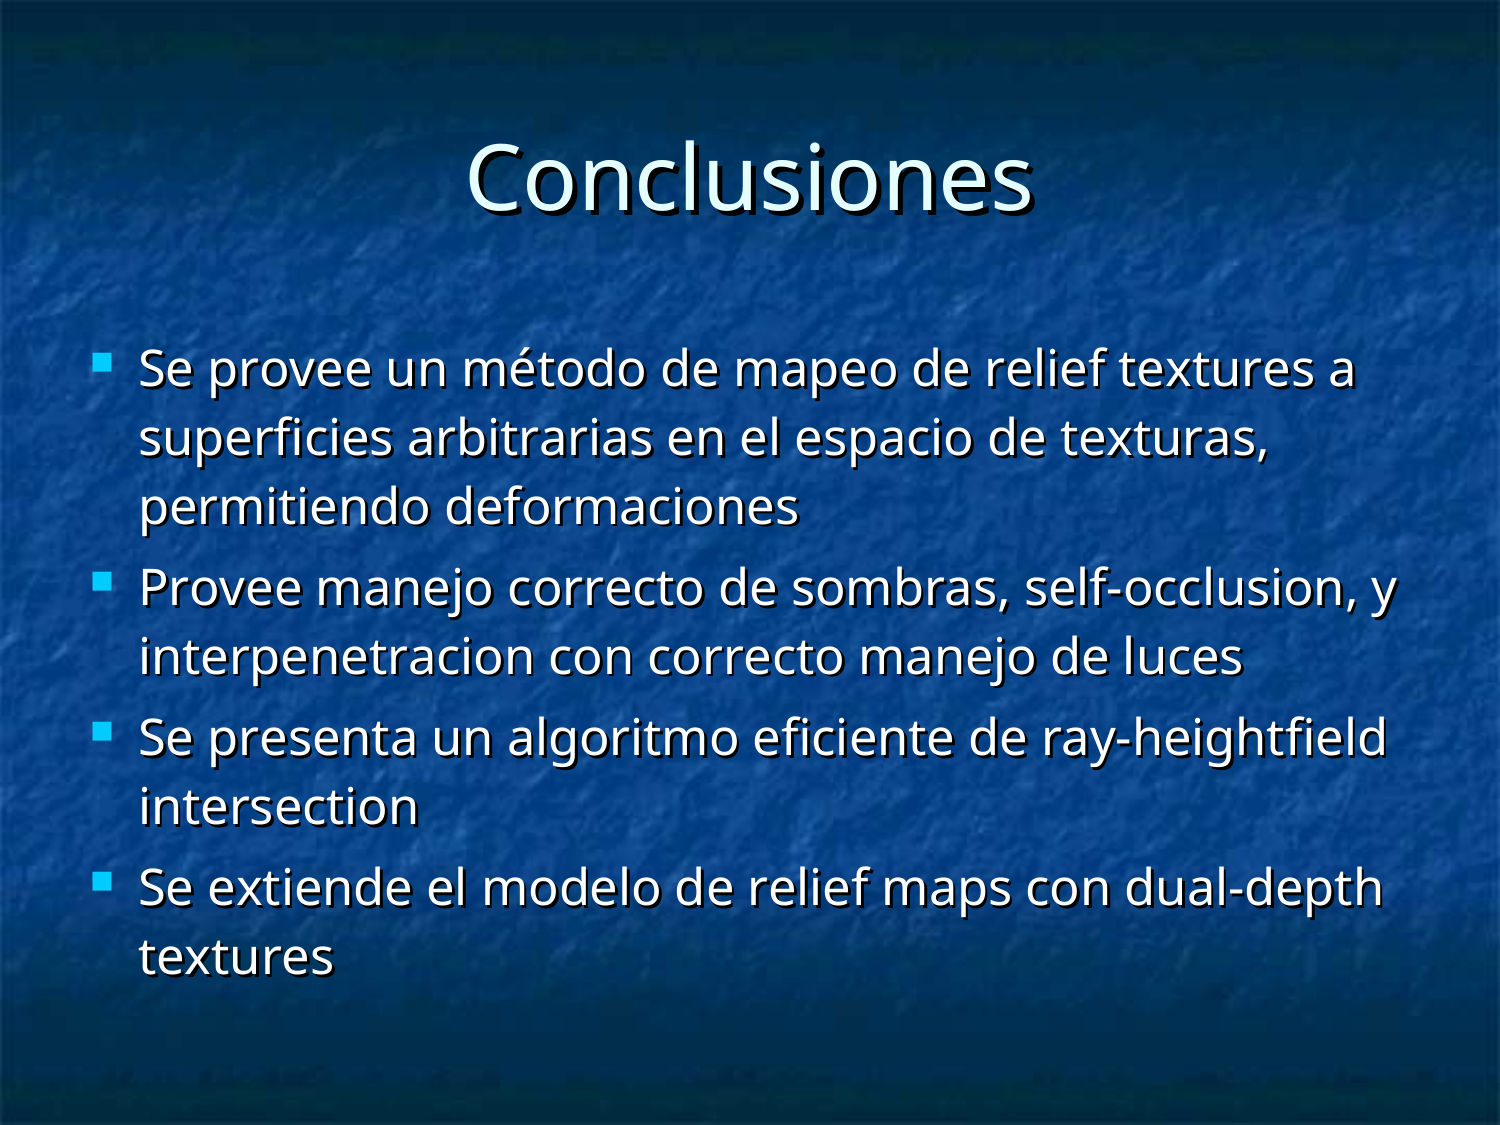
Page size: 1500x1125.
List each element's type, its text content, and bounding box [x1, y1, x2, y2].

picture [0, 0, 1500, 1125]
list Se provee un método de mapeo de relief textures a superficies arbitrarias en el espacio de texturas, permitiendo deformaciones Provee manejo correcto de sombras, self-occlusion, y interpenetracion con correcto manejo de luces Se presenta un algoritmo eficiente de ray-heightfield intersection Se extiende el modelo de relief maps con dual-depth textures [75, 324, 1426, 1000]
title Conclusiones [75, 62, 1426, 288]
